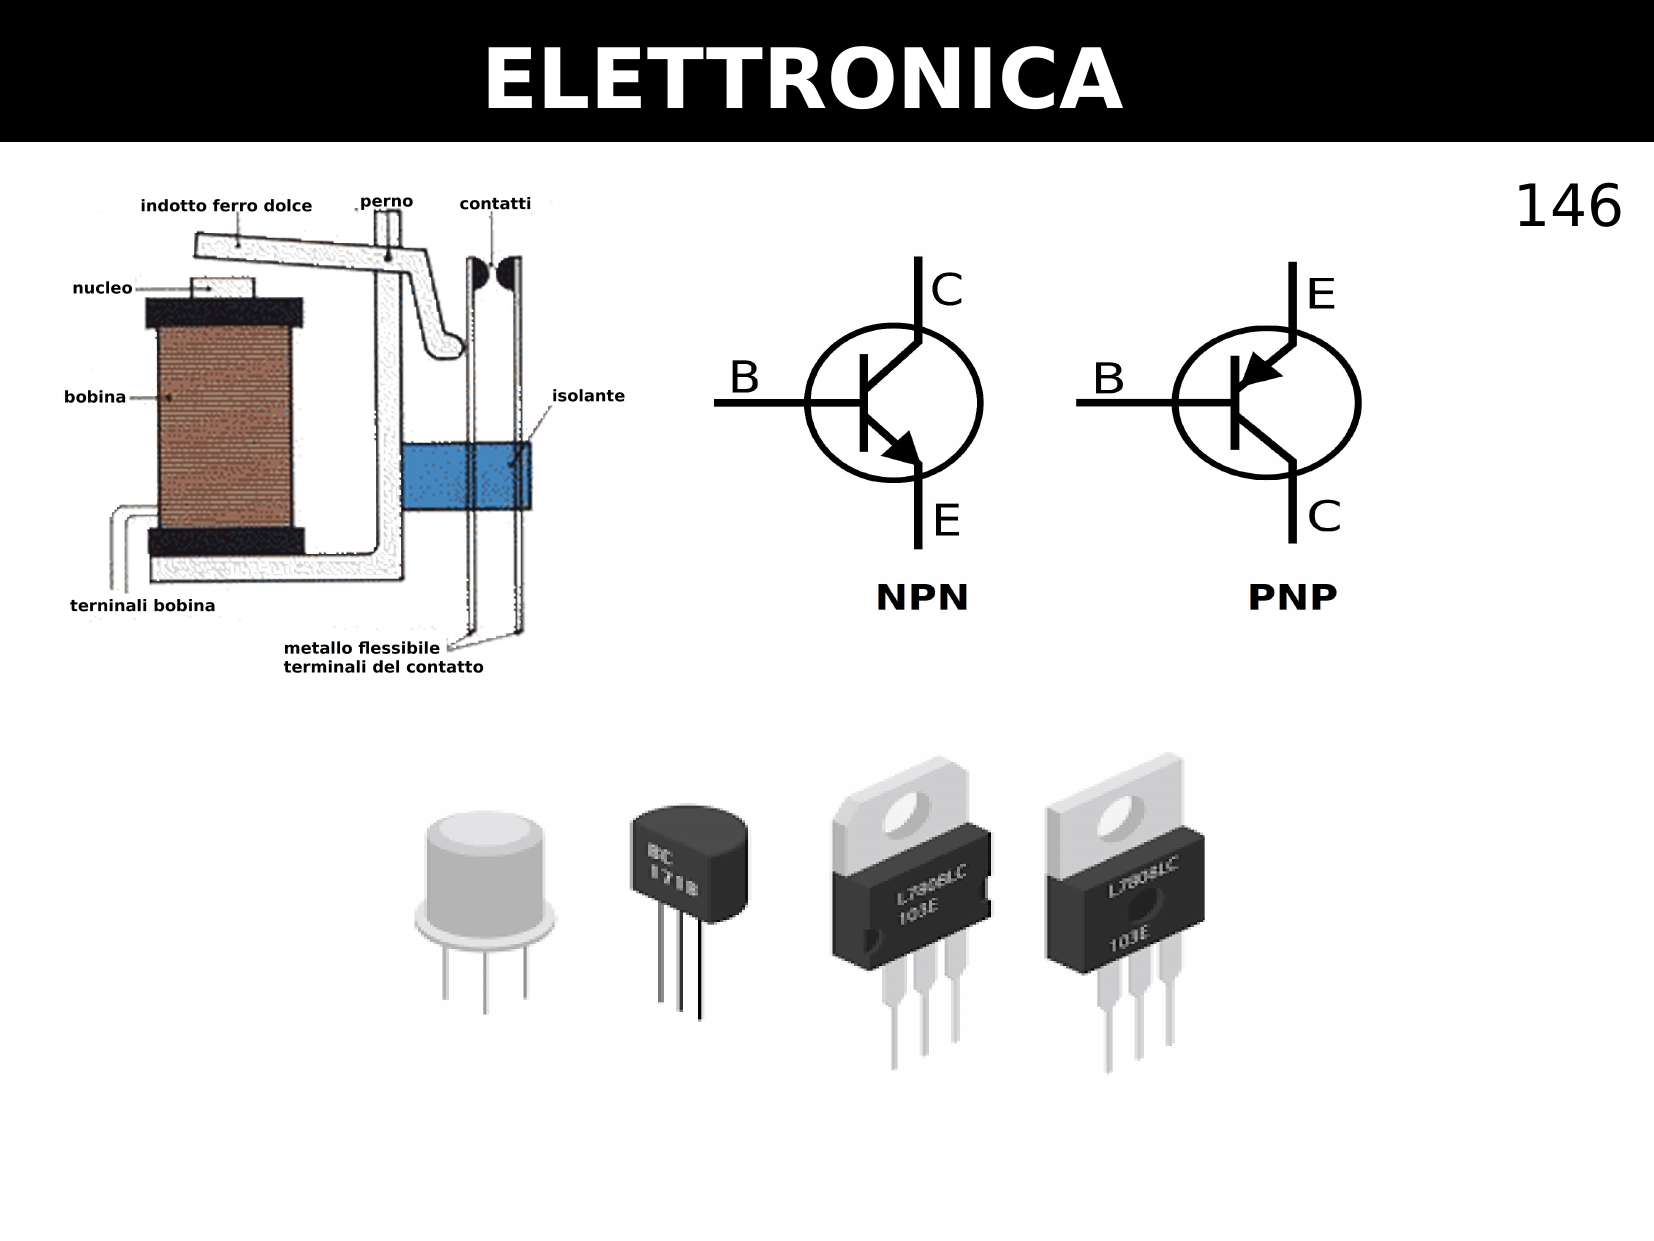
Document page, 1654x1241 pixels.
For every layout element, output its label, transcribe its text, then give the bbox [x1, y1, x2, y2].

text_box [0, 0, 1654, 142]
picture [673, 236, 1465, 626]
picture [47, 186, 1205, 1087]
text_box 146 [1498, 165, 1640, 249]
text_box ELETTRONICA [466, 23, 1269, 136]
